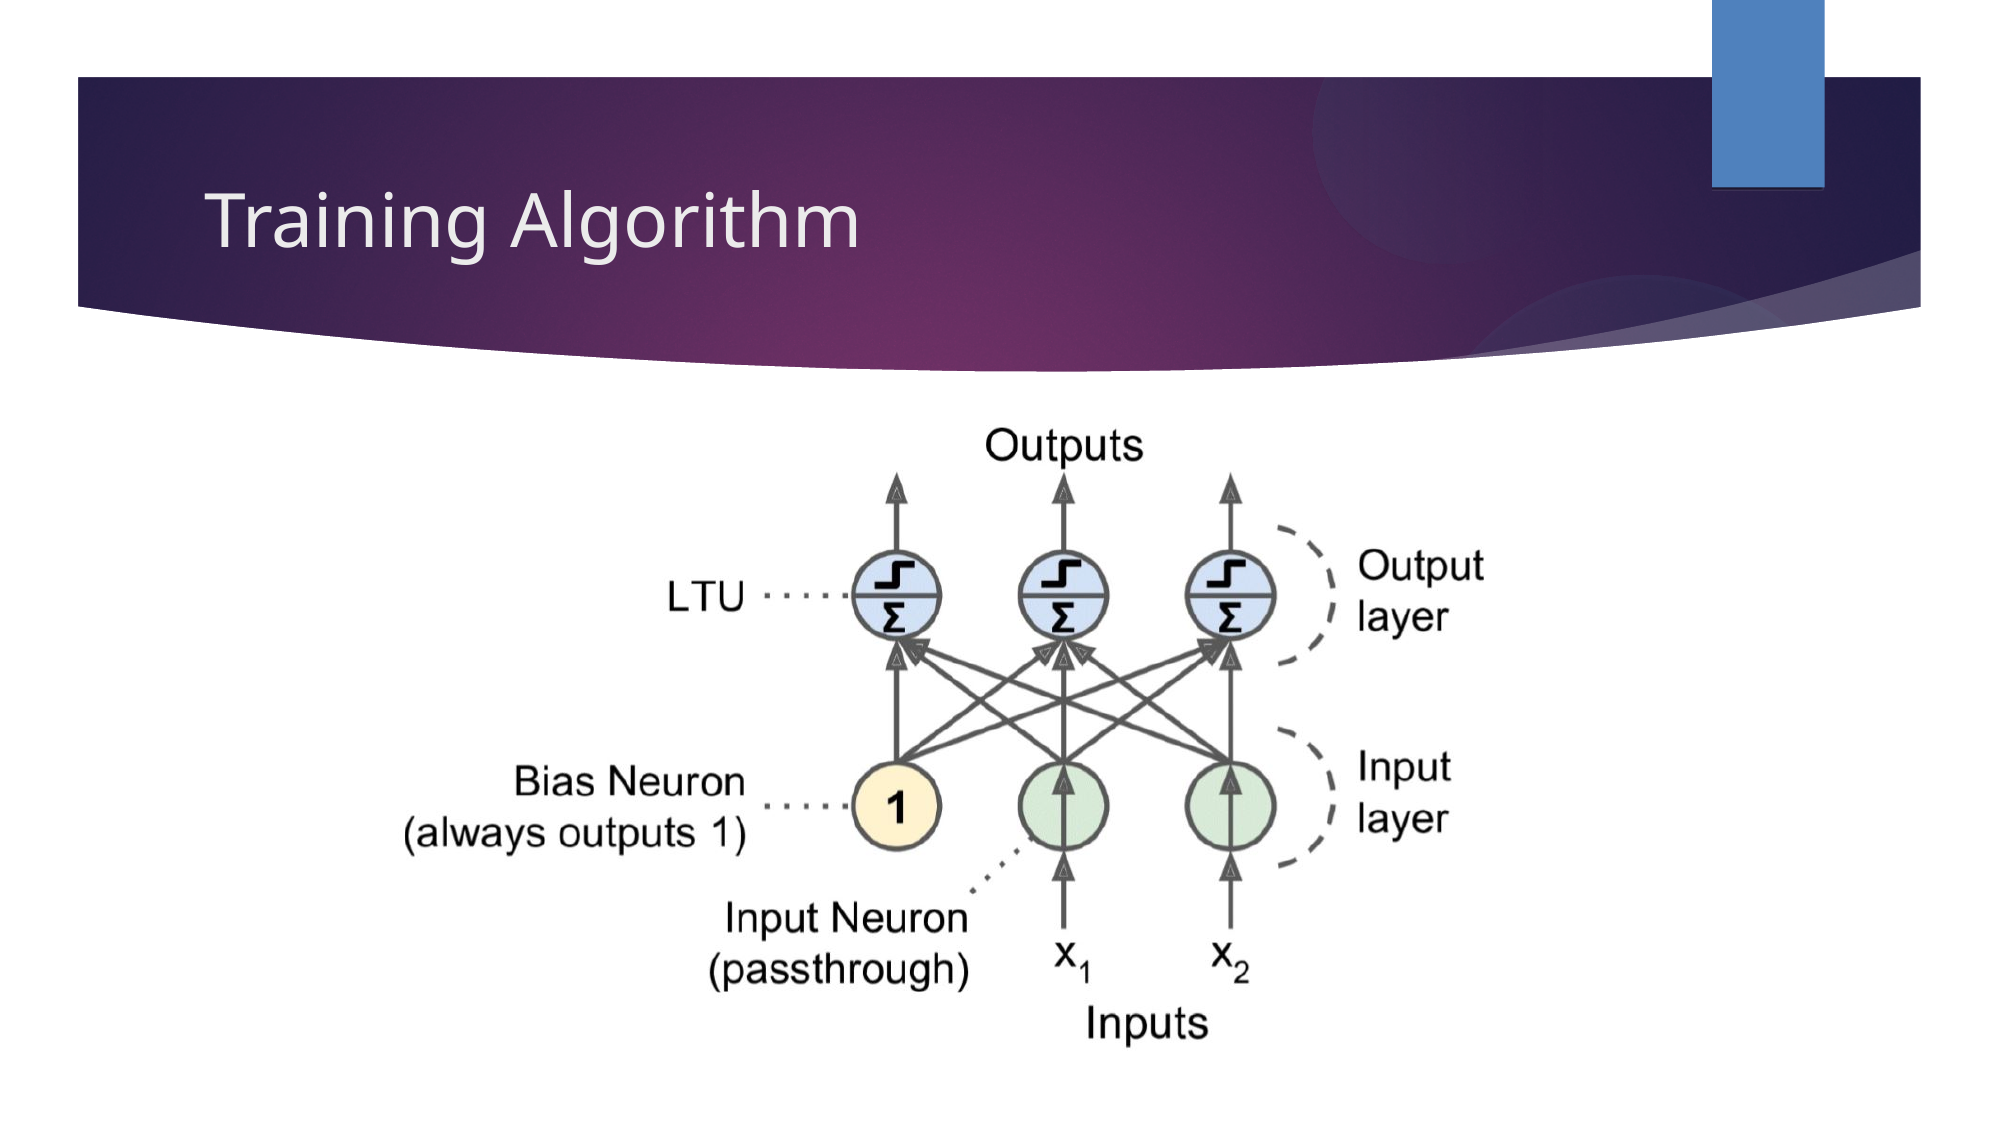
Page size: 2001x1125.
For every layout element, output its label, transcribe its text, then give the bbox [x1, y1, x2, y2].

picture [79, 78, 1920, 371]
text_box Training Algorithm [189, 159, 1627, 276]
picture [398, 402, 1490, 1057]
